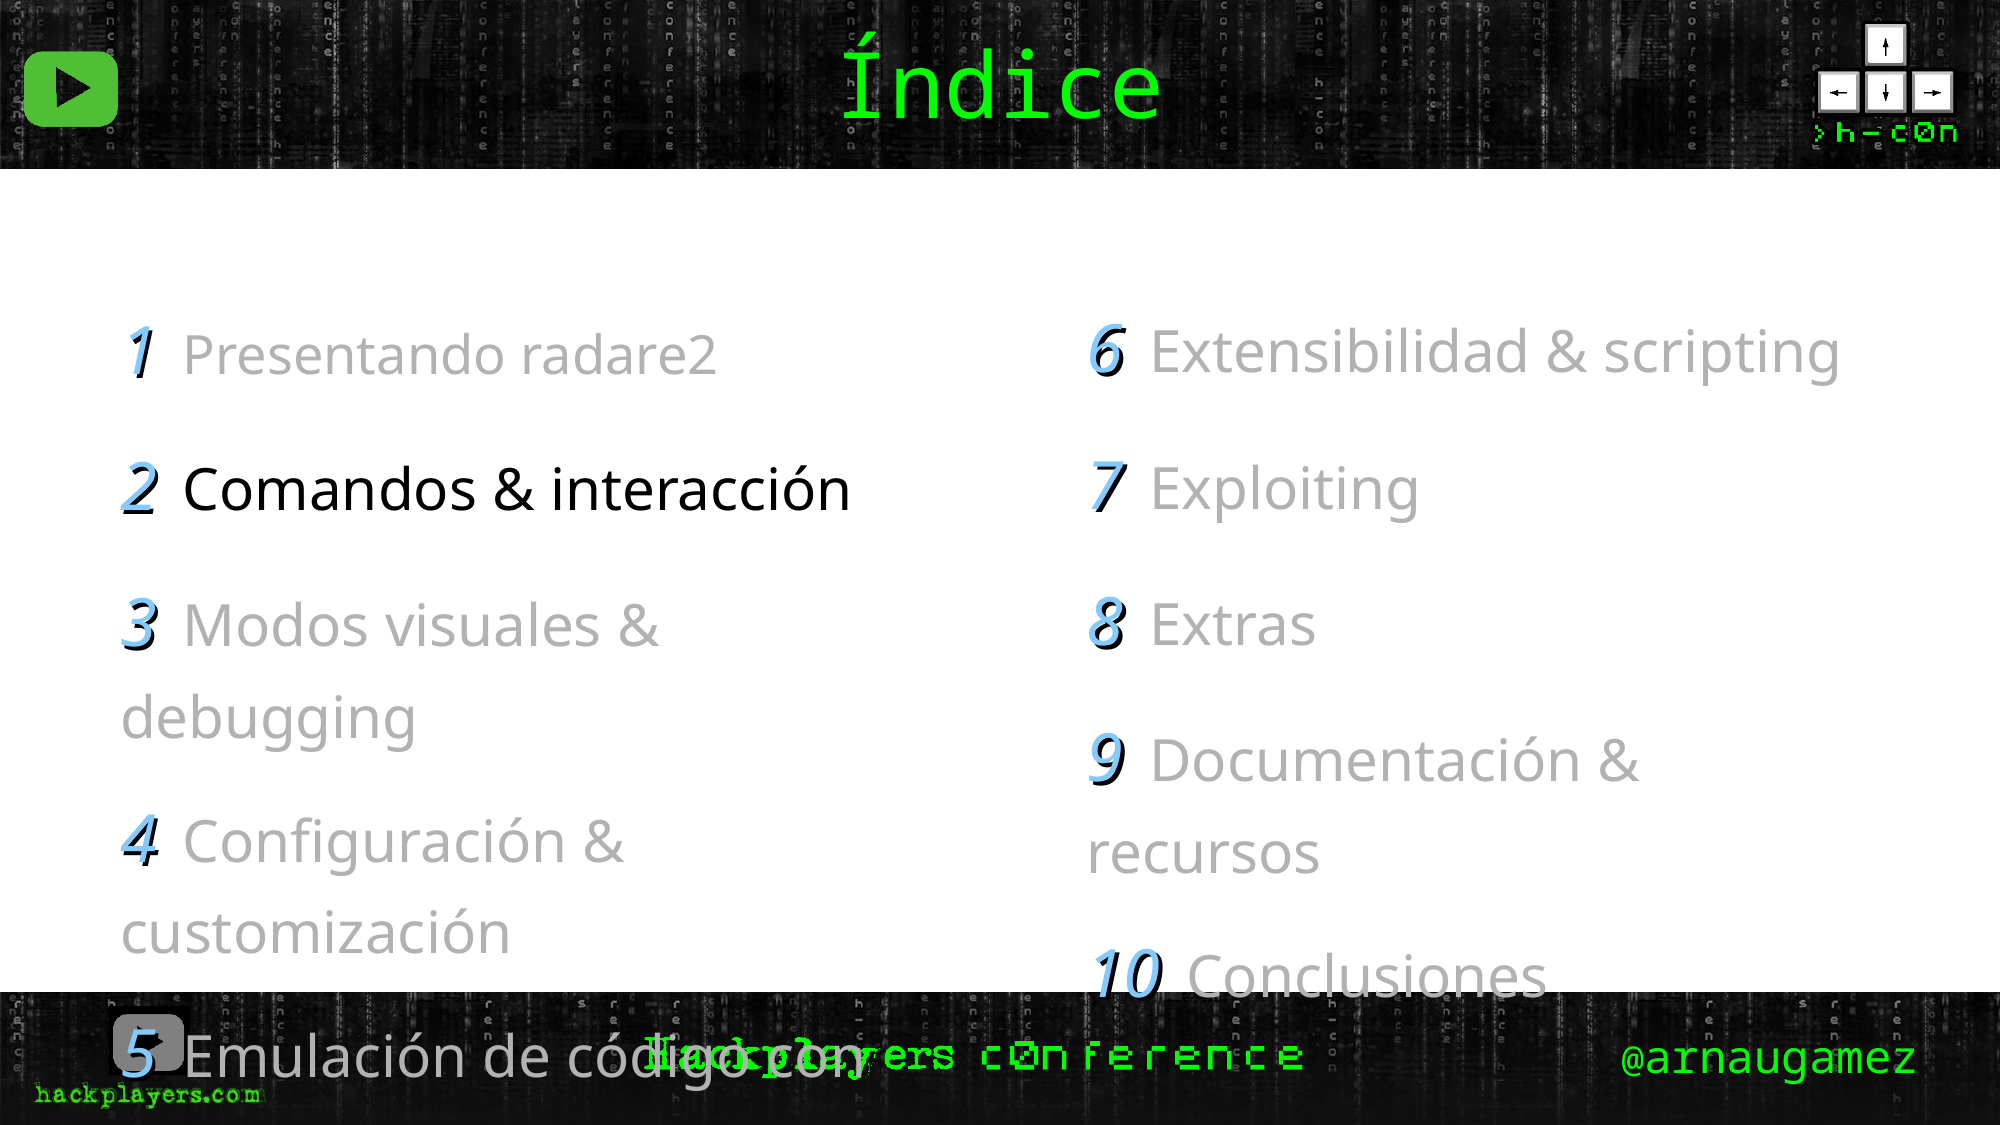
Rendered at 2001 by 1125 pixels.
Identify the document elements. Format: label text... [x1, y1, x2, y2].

title Índice [255, 0, 1745, 166]
picture [0, 0, 2000, 169]
list 6 Extensibilidad & scripting 7 Exploiting 8 Extras 9 Documentación & recursos 10 Conclusiones [1086, 265, 1867, 860]
picture [0, 992, 2000, 1125]
list 1 Presentando radare2 2 Comandos & interacción 3 Modos visuales & debugging 4 Configuración & customización 5 Emulación de código con ESIL [120, 267, 969, 858]
